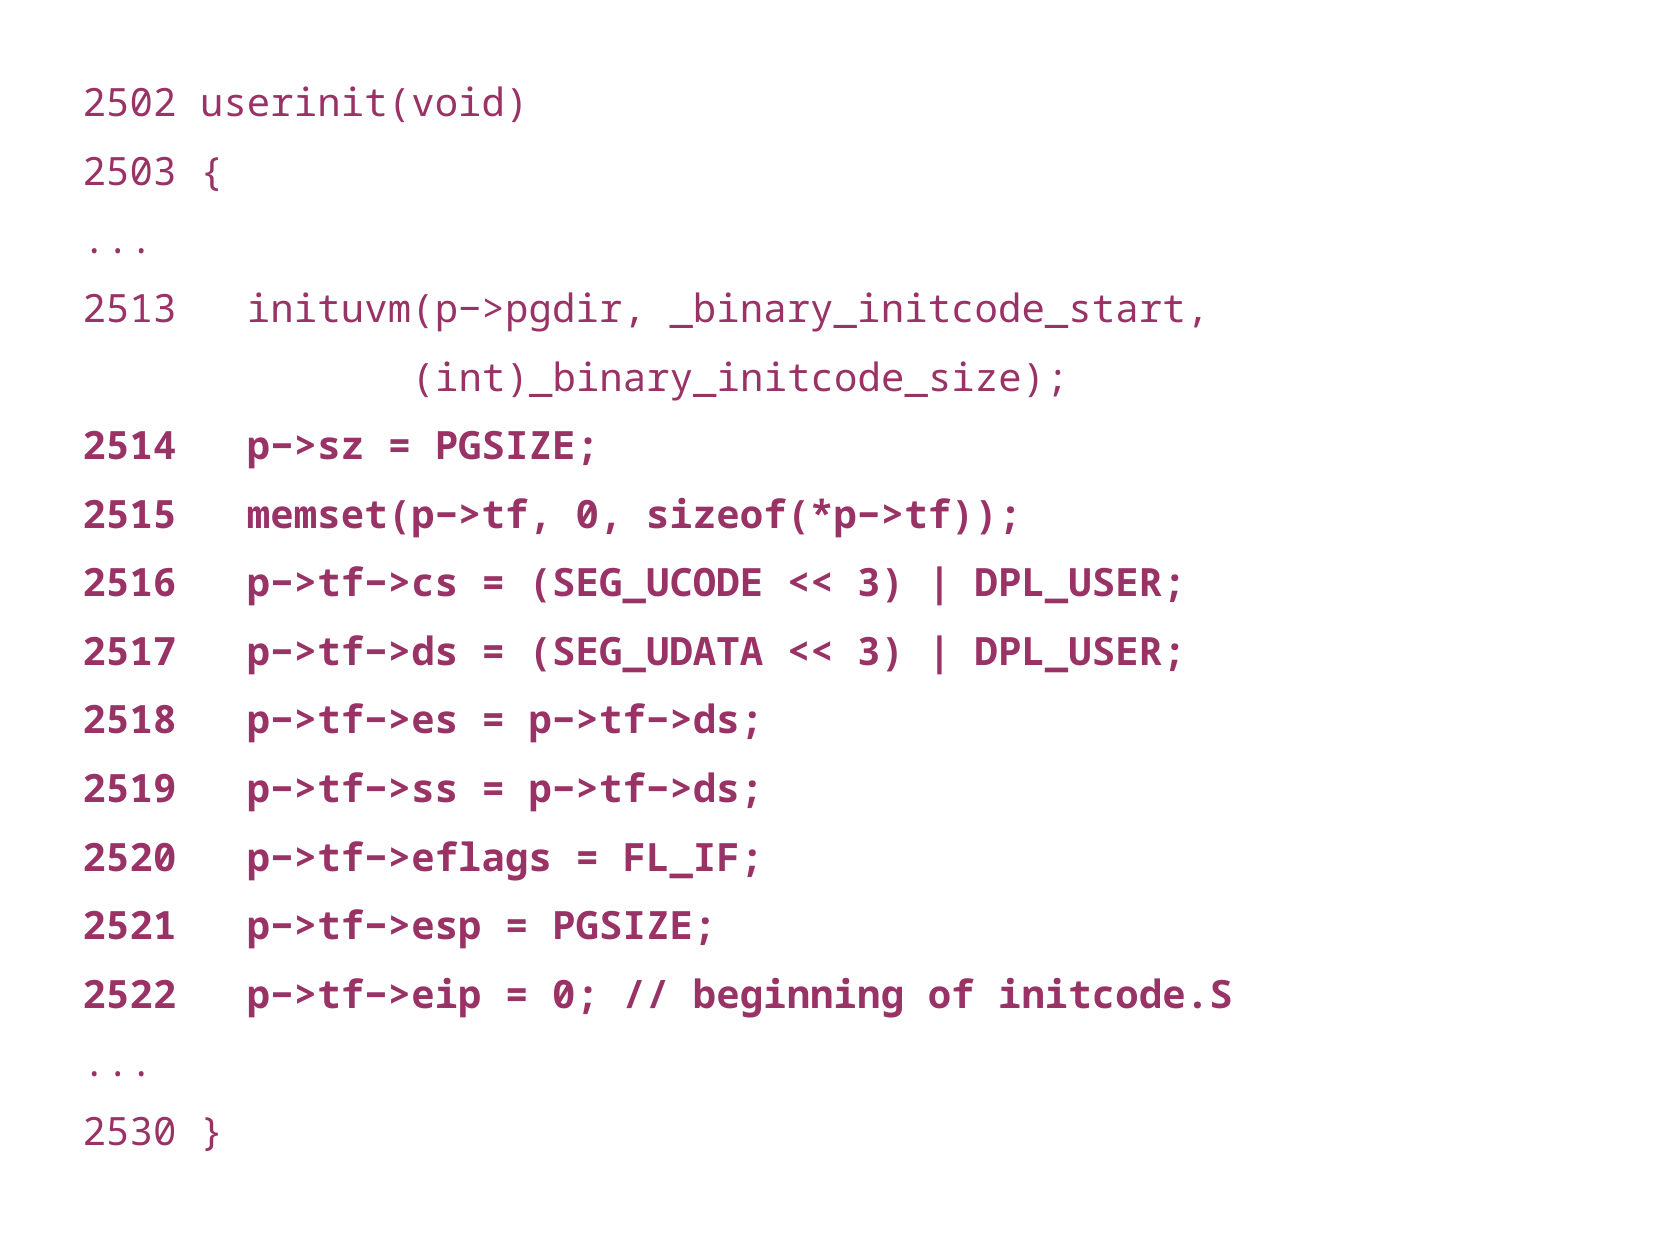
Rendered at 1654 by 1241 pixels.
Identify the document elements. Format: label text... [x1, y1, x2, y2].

list 2502 userinit(void) 2503 { ... 2513 inituvm(p−>pgdir, _binary_initcode_start, (int)_binary_initcode_size); 2514 p−>sz = PGSIZE; 2515 memset(p−>tf, 0, sizeof(*p−>tf)); 2516 p−>tf−>cs = (SEG_UCODE << 3) | DPL_USER; 2517 p−>tf−>ds = (SEG_UDATA << 3) | DPL_USER; 2518 p−>tf−>es = p−>tf−>ds; 2519 p−>tf−>ss = p−>tf−>ds; 2520 p−>tf−>eflags = FL_IF; 2521 p−>tf−>esp = PGSIZE; 2522 p−>tf−>eip = 0; // beginning of initcode.S ... 2530 } [82, 75, 1463, 1163]
